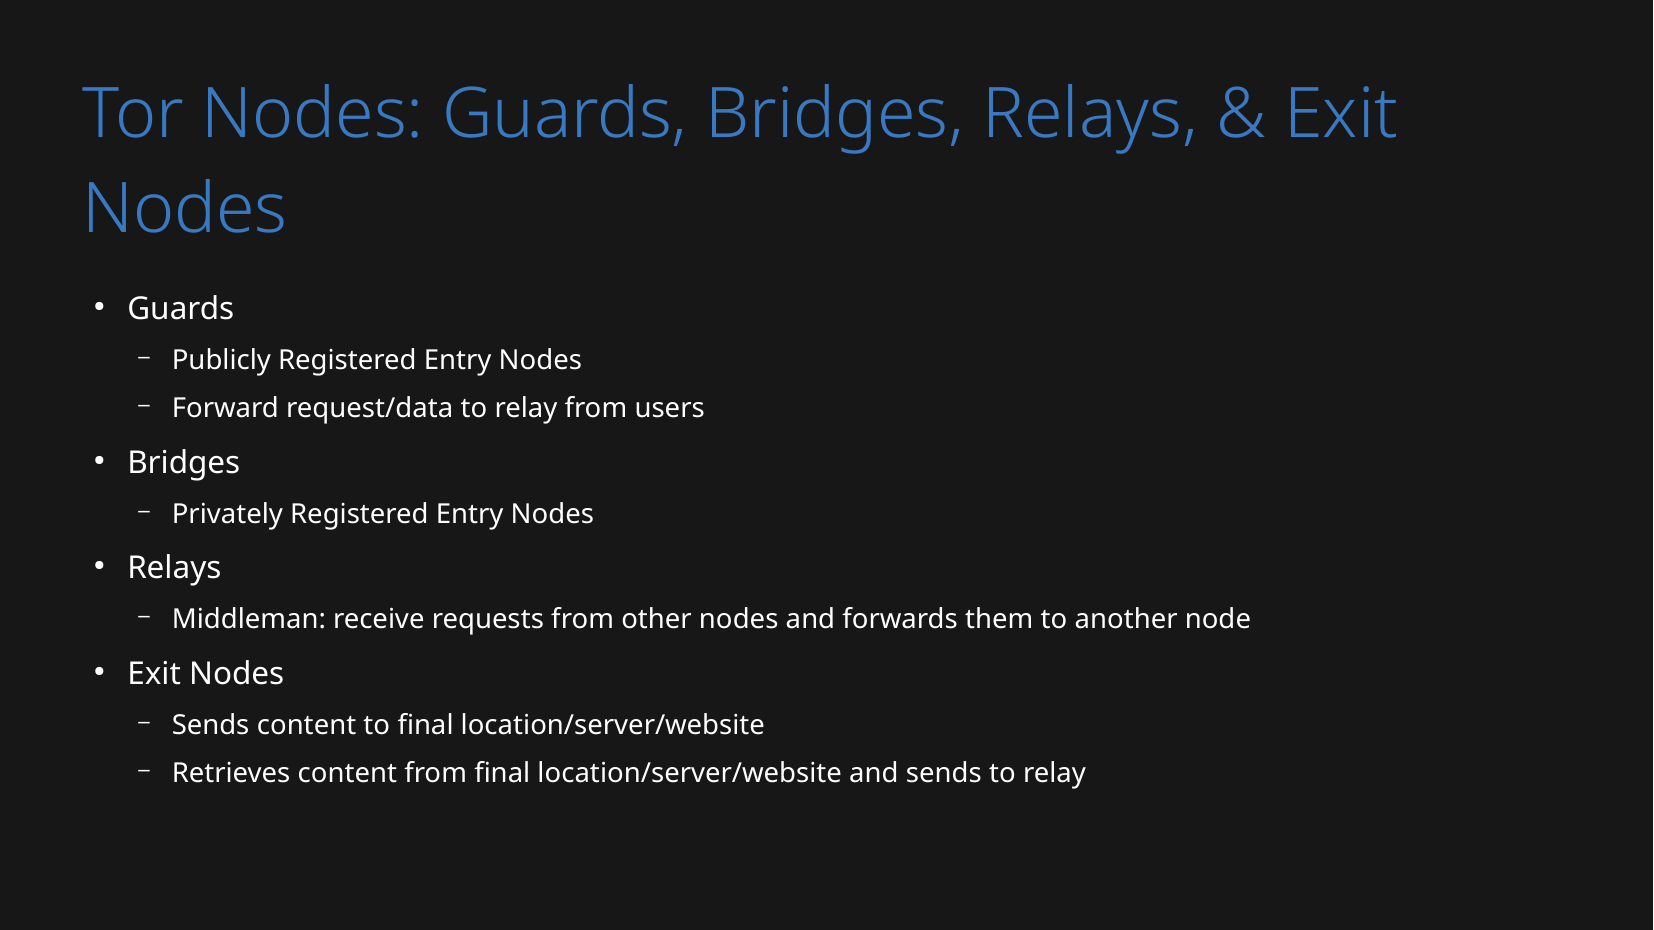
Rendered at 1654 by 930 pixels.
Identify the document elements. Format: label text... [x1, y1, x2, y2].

title Tor Nodes: Guards, Bridges, Relays, & Exit Nodes [82, 60, 1574, 253]
list Guards Publicly Registered Entry Nodes Forward request/data to relay from users Bridges Privately Registered Entry Nodes Relays Middleman: receive requests from other nodes and forwards them to another node Exit Nodes Sends content to final location/server/website Retrieves content from final location/server/website and sends to relay [82, 285, 1571, 795]
